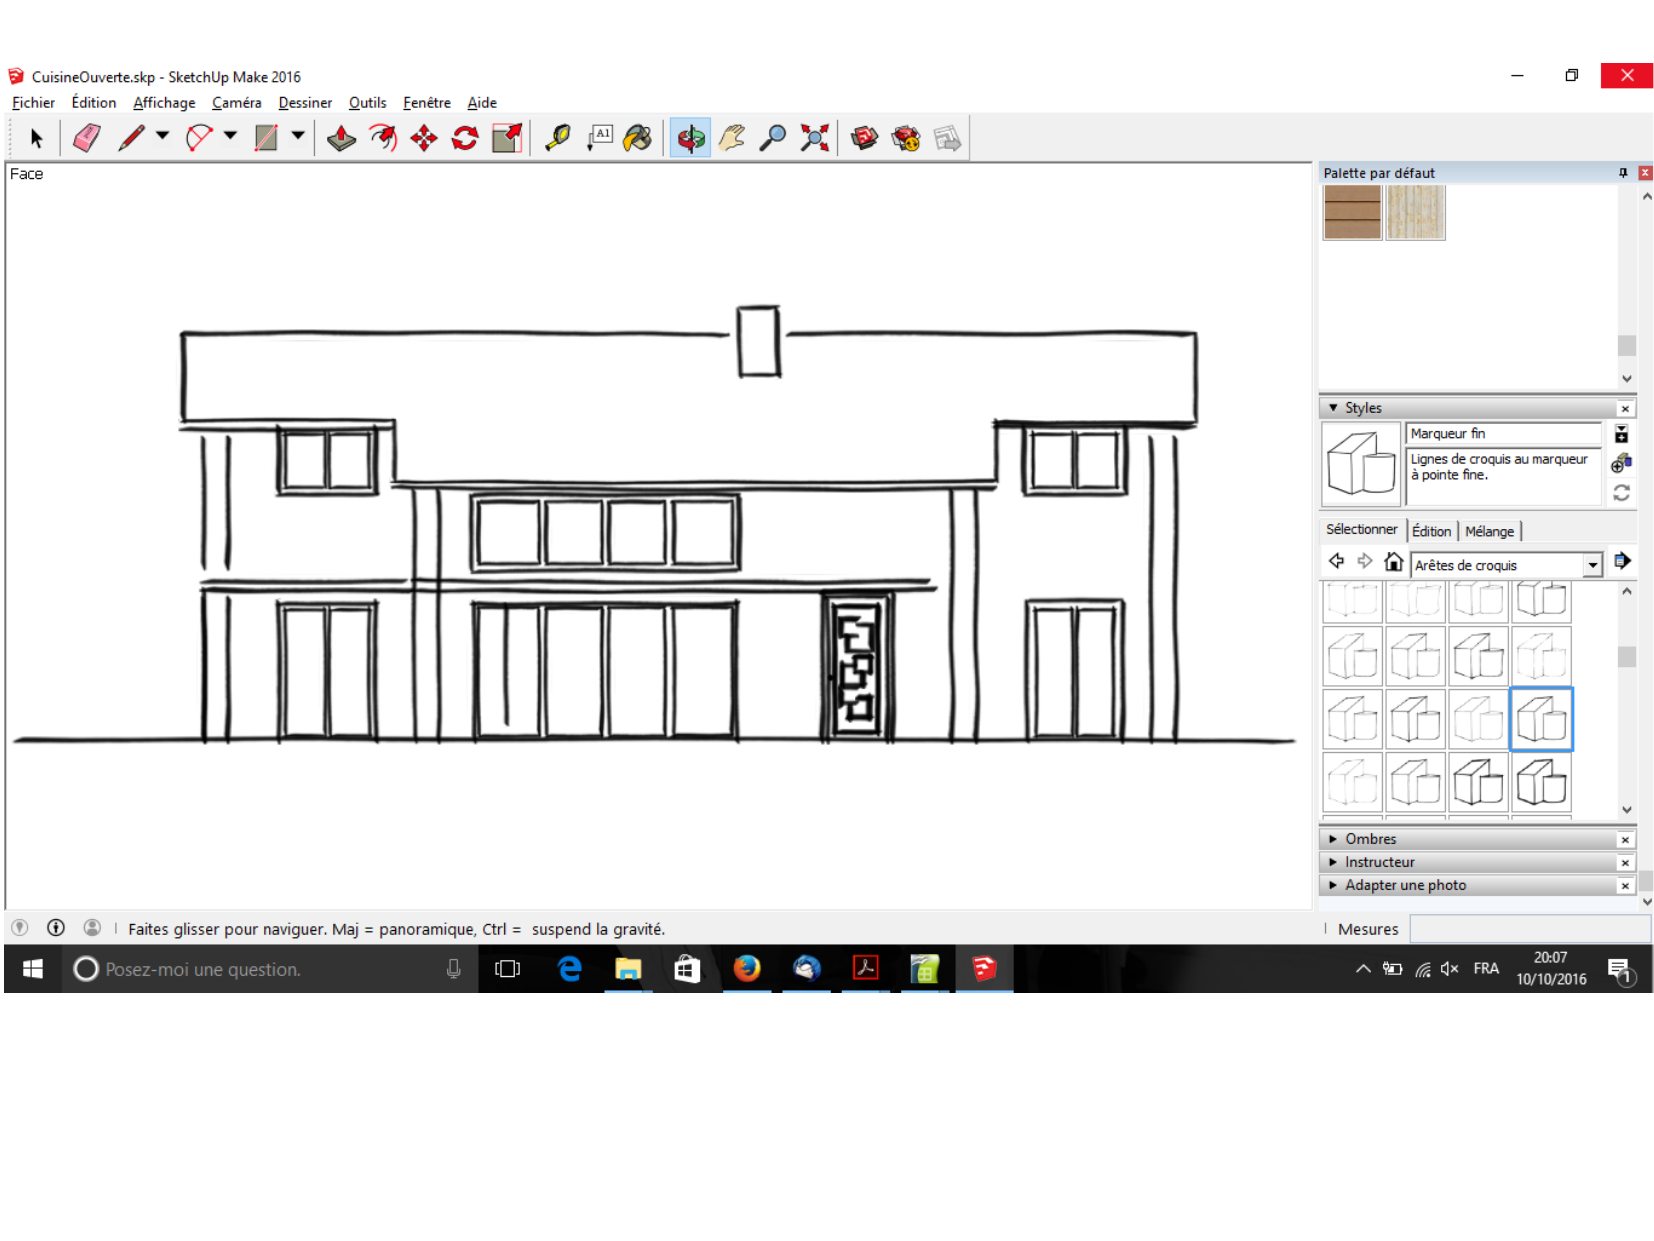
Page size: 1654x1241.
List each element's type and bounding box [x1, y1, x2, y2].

picture [4, 63, 1654, 994]
